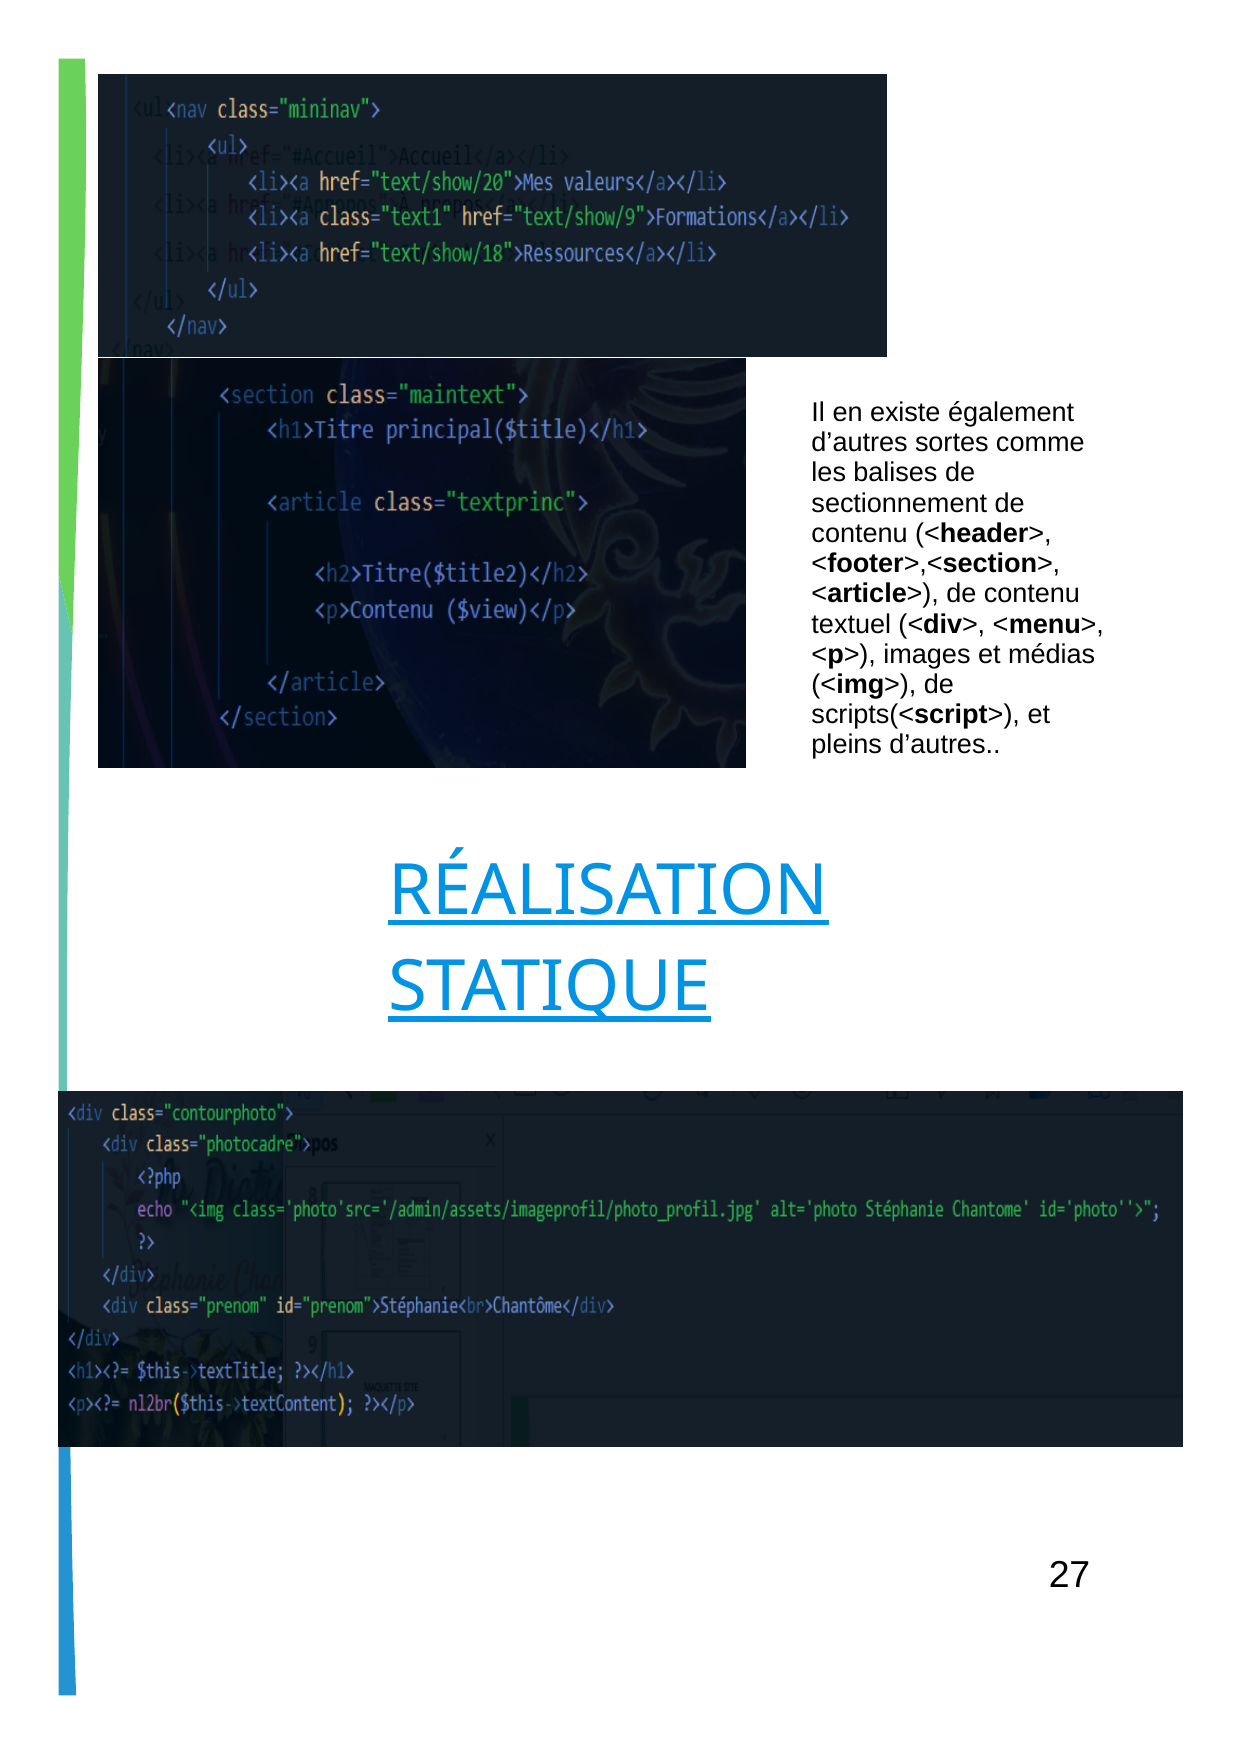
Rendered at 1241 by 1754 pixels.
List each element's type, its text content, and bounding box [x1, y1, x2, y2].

text_box RÉALISATION STATIQUE [373, 831, 1002, 1040]
picture [98, 358, 746, 768]
text_box Il en existe également d’autres sortes comme les balises de sectionnement de contenu (<header>, <footer>,<section>, <article>), de contenu textuel (<div>, <menu>, <p>), images et médias (<img>), de scripts(<script>), et pleins d’autres.. [796, 389, 1122, 768]
picture [58, 1091, 1183, 1447]
text_box <numéro> [1034, 1545, 1235, 1670]
picture [98, 74, 887, 357]
